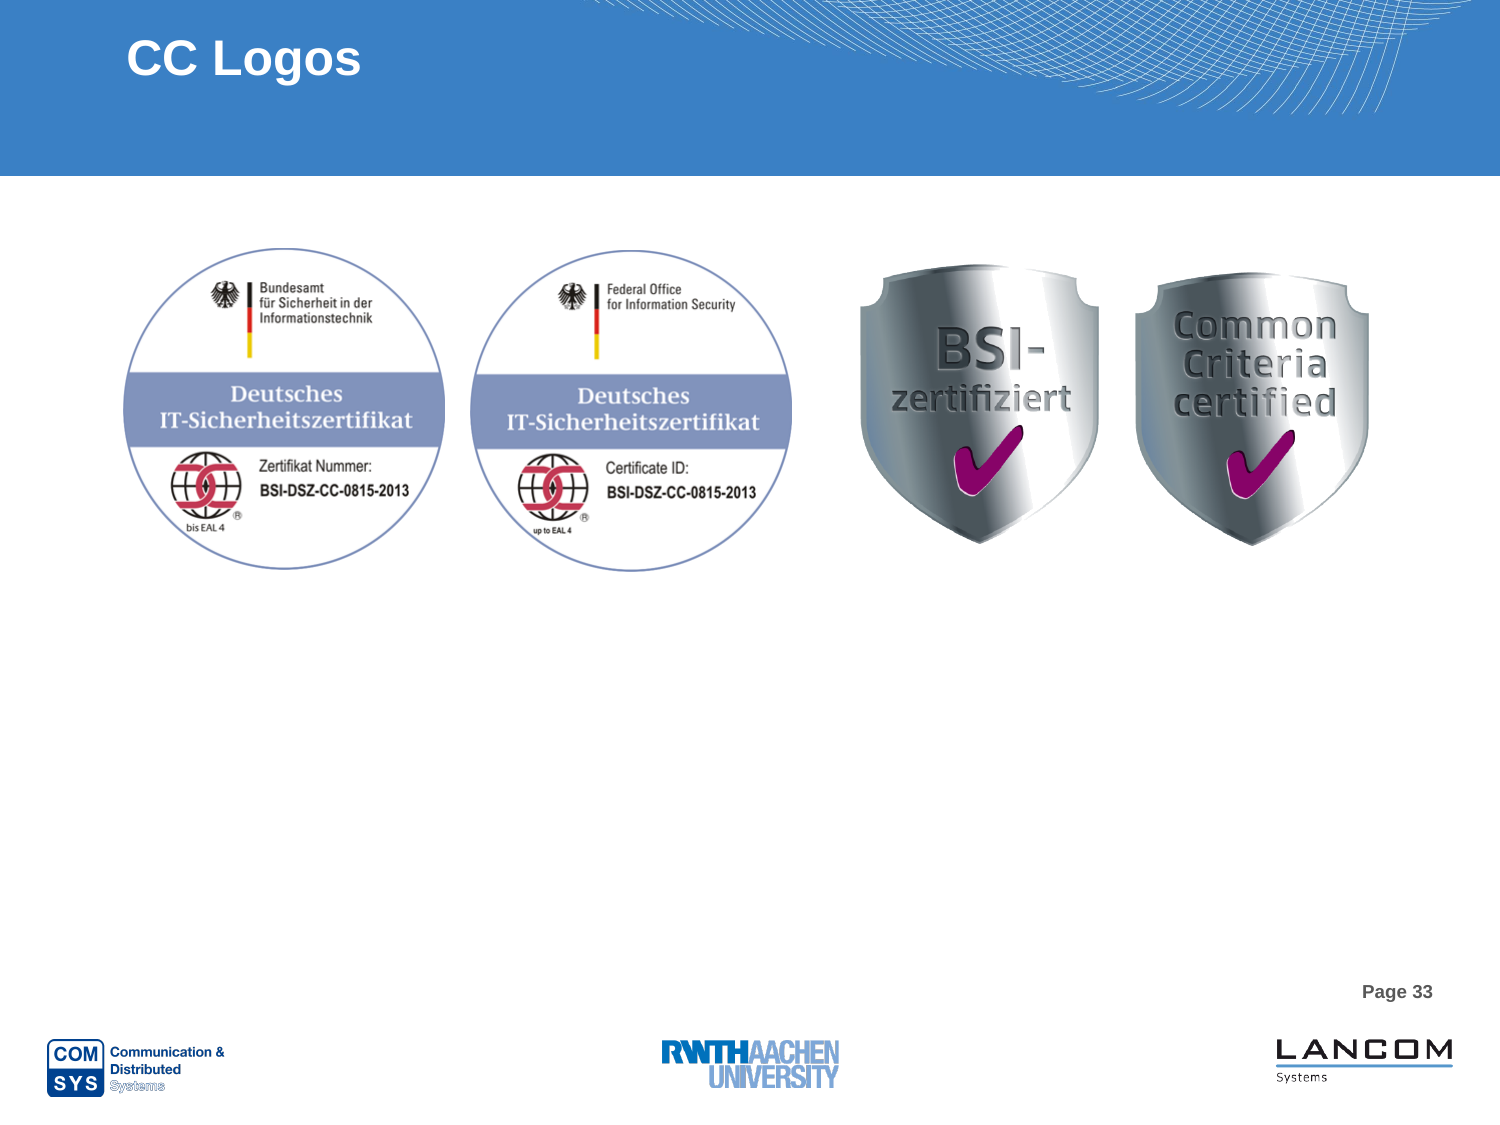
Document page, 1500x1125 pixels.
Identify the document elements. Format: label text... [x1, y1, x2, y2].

picture [123, 248, 445, 570]
picture [1135, 272, 1369, 546]
picture [1275, 1039, 1453, 1084]
picture [470, 250, 792, 572]
picture [0, 0, 1500, 176]
picture [860, 264, 1099, 544]
title CC Logos [126, 18, 1196, 146]
